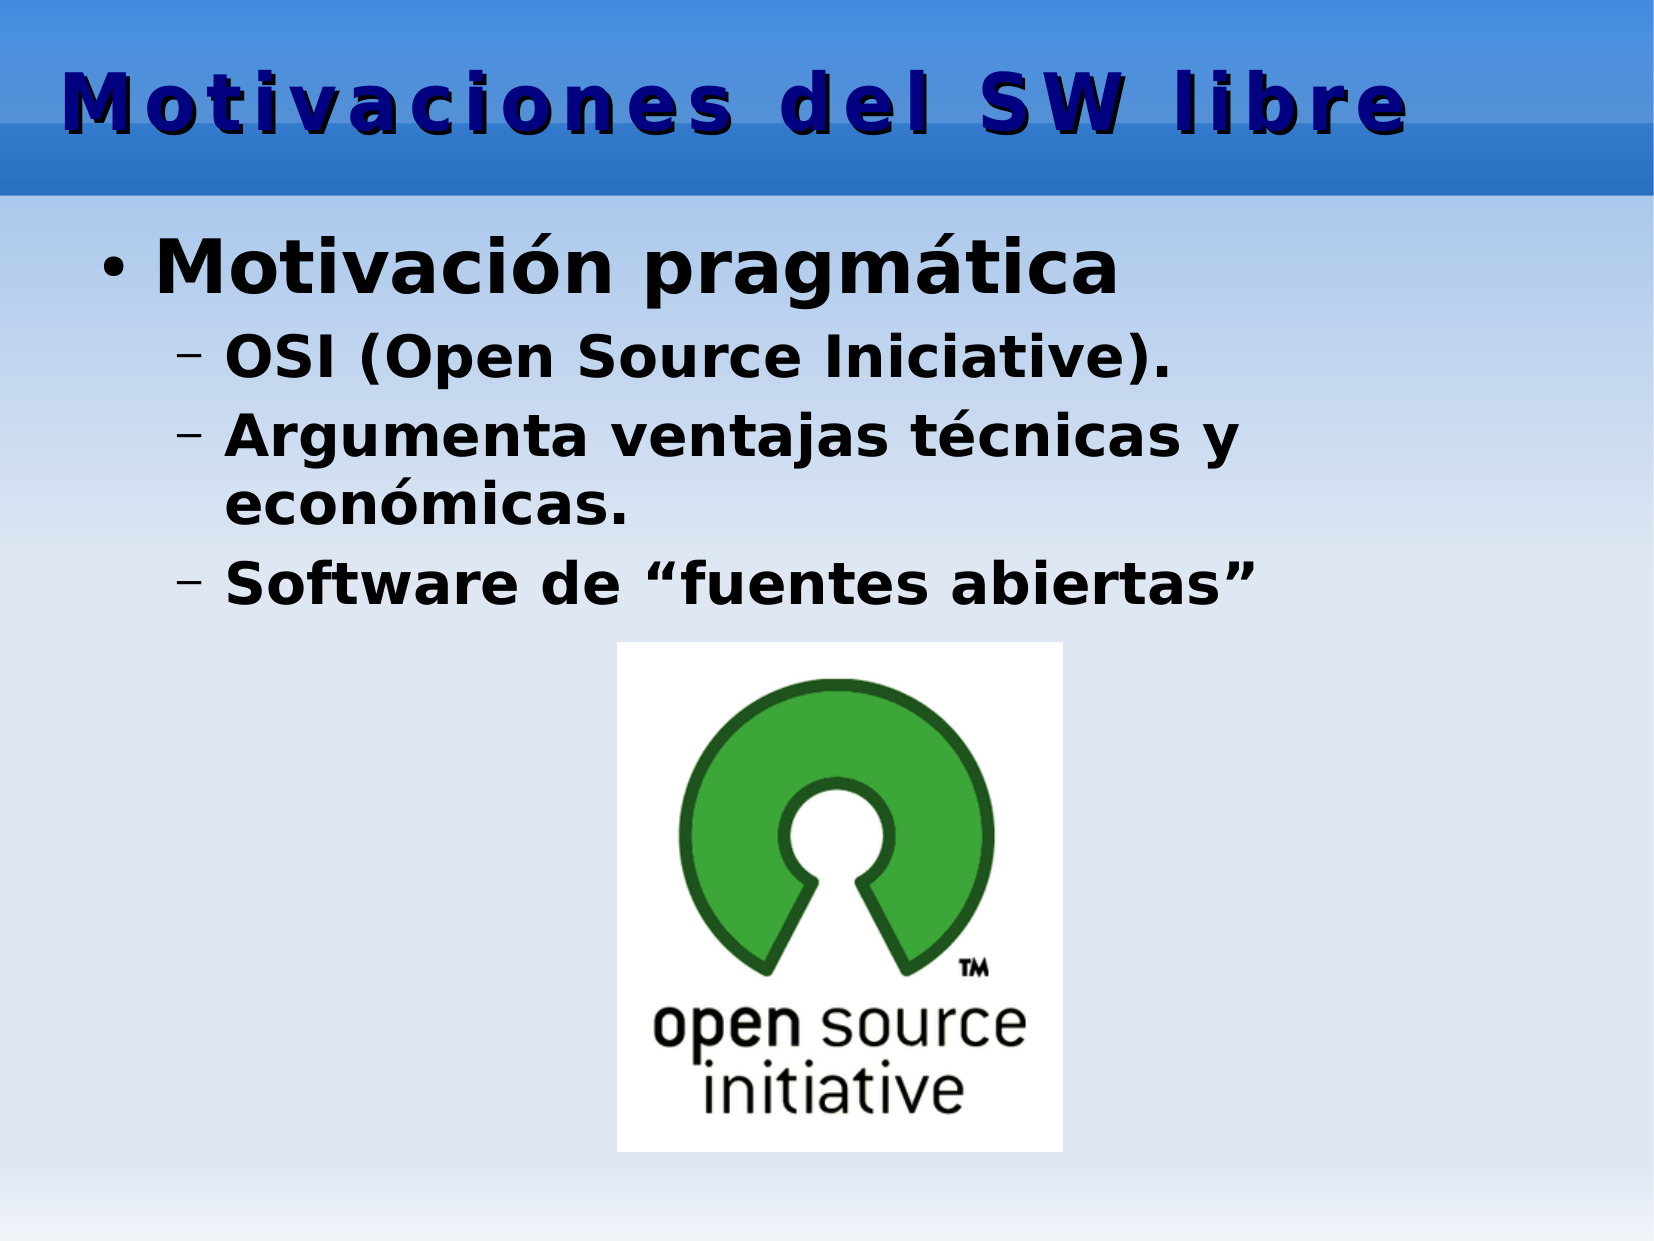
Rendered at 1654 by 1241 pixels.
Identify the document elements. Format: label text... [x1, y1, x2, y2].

list Motivación pragmática OSI (Open Source Iniciative). Argumenta ventajas técnicas y económicas. Software de “fuentes abiertas” [82, 224, 1625, 1097]
title Motivaciones del SW libre [59, 29, 1654, 178]
picture [0, 0, 1654, 1241]
